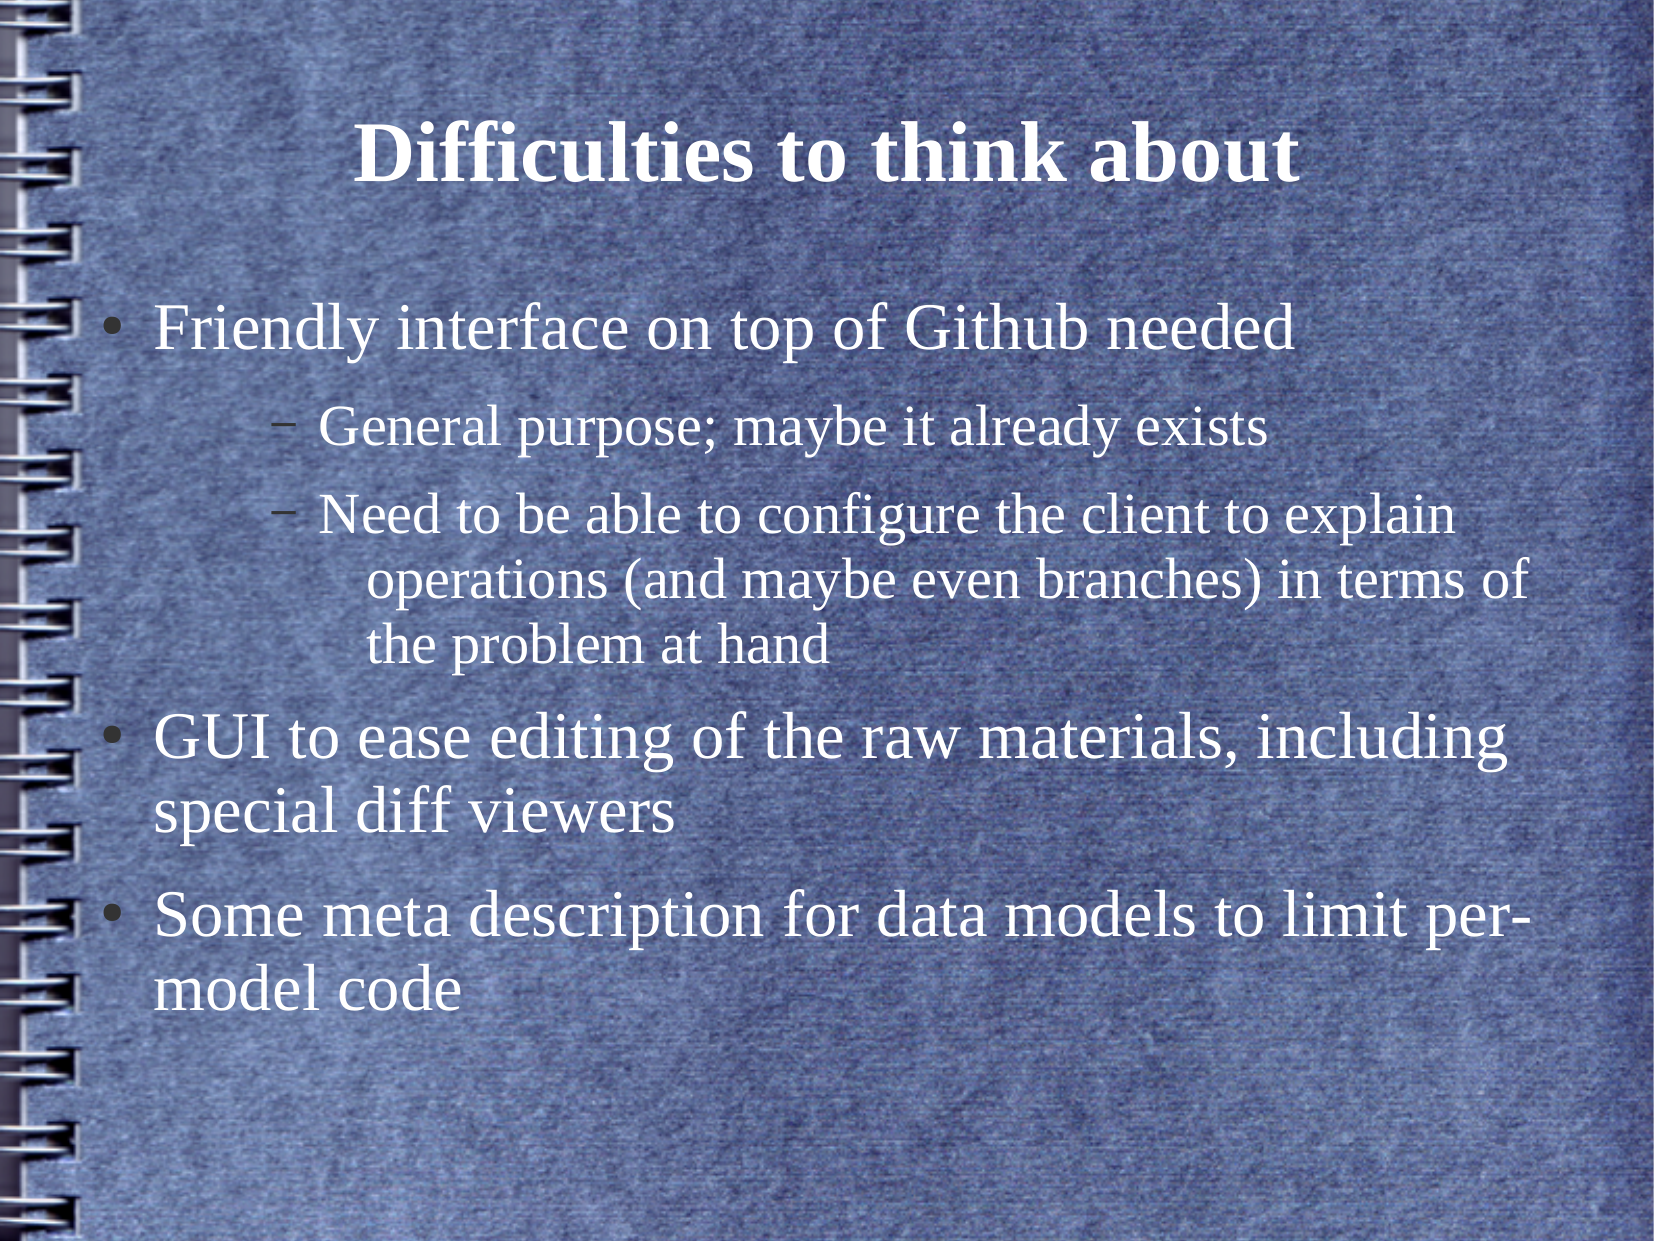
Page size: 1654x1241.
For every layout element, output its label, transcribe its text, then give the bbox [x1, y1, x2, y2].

list Friendly interface on top of Github needed General purpose; maybe it already exists Need to be able to configure the client to explain operations (and maybe even branches) in terms of the problem at hand GUI to ease editing of the raw materials, including special diff viewers Some meta description for data models to limit per-model code [82, 290, 1571, 1109]
title Difficulties to think about [82, 49, 1571, 257]
picture [0, 0, 1654, 1241]
